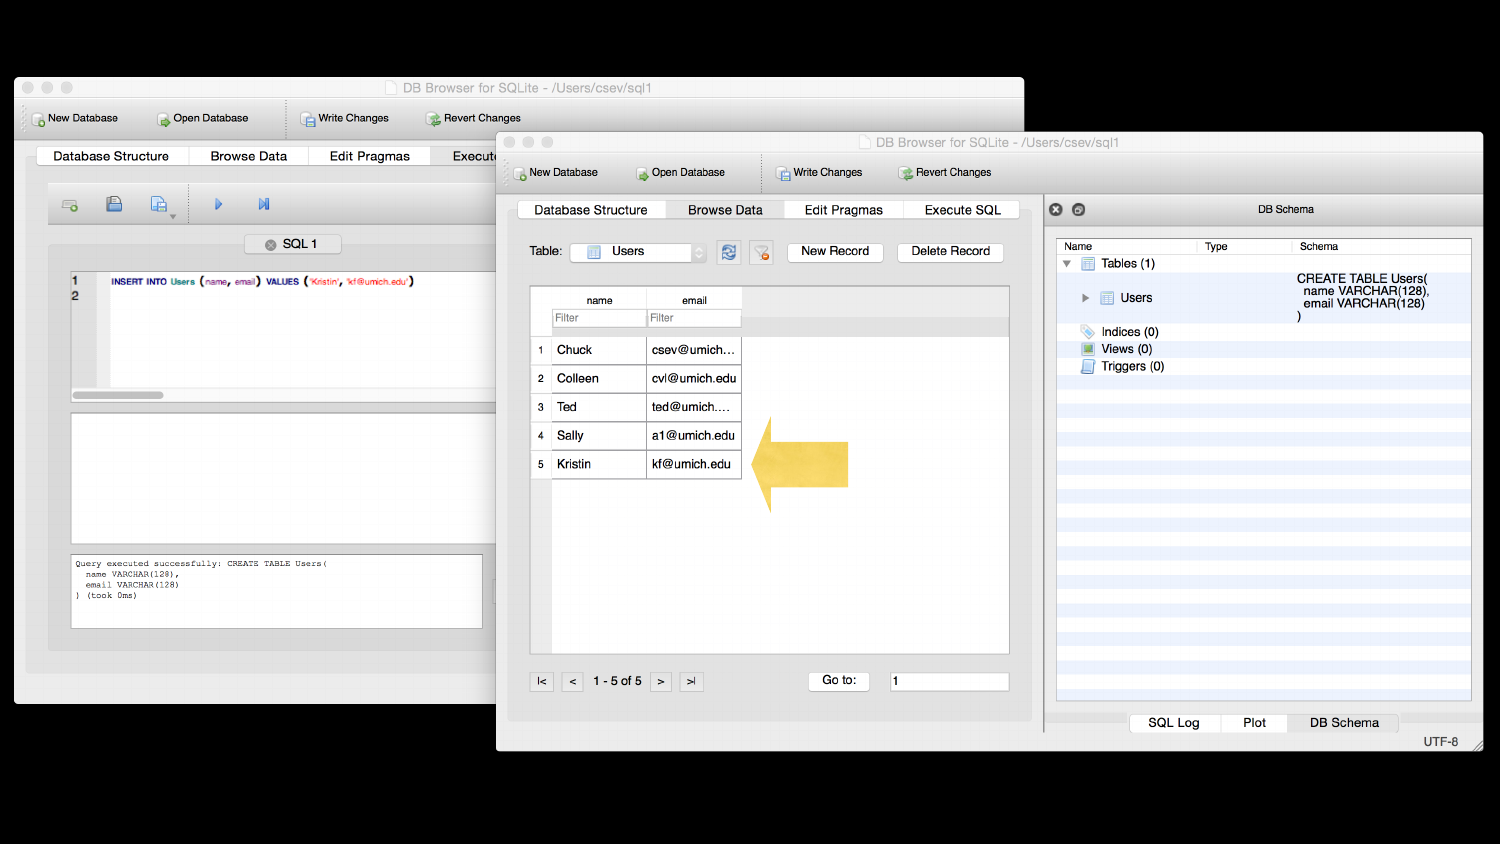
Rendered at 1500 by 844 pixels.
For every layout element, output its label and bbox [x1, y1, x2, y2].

text_box [751, 416, 849, 514]
picture [0, 44, 1500, 799]
